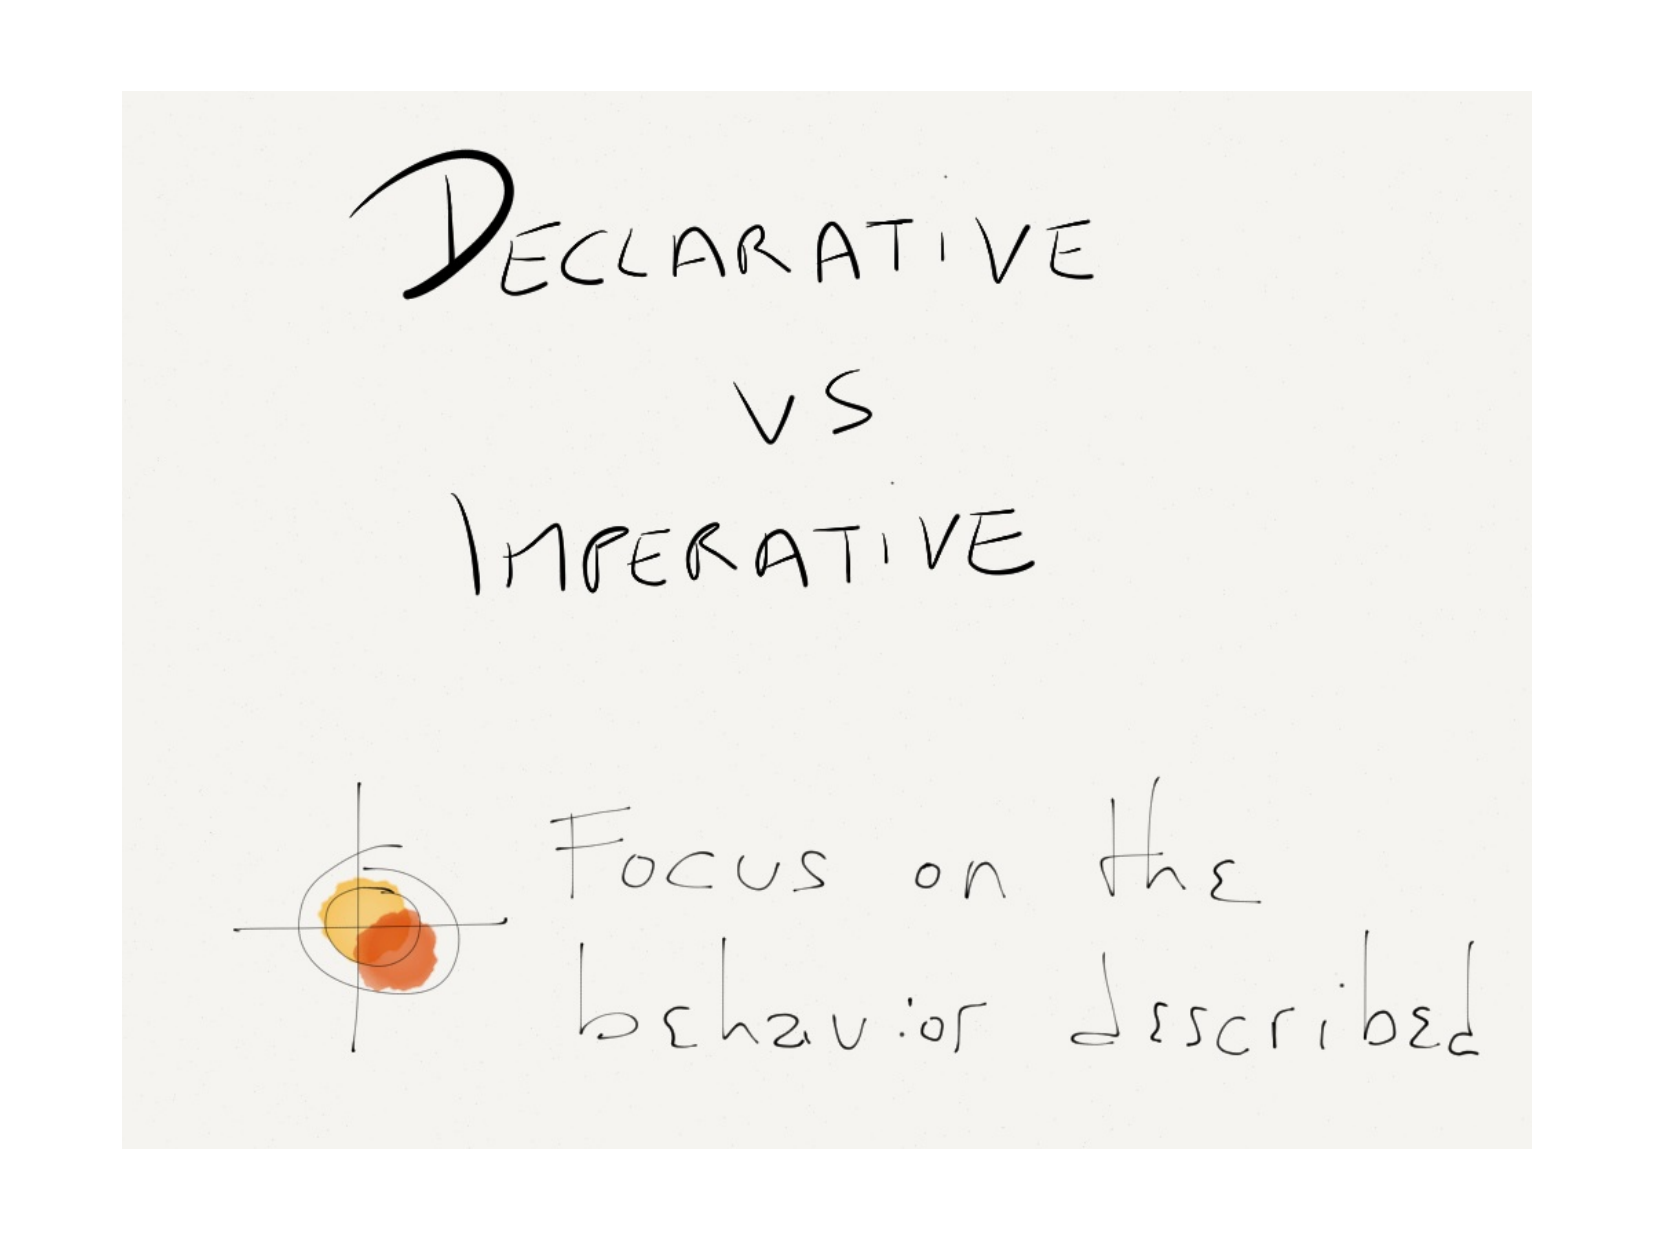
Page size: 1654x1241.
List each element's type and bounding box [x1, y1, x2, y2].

picture [122, 91, 1532, 1149]
